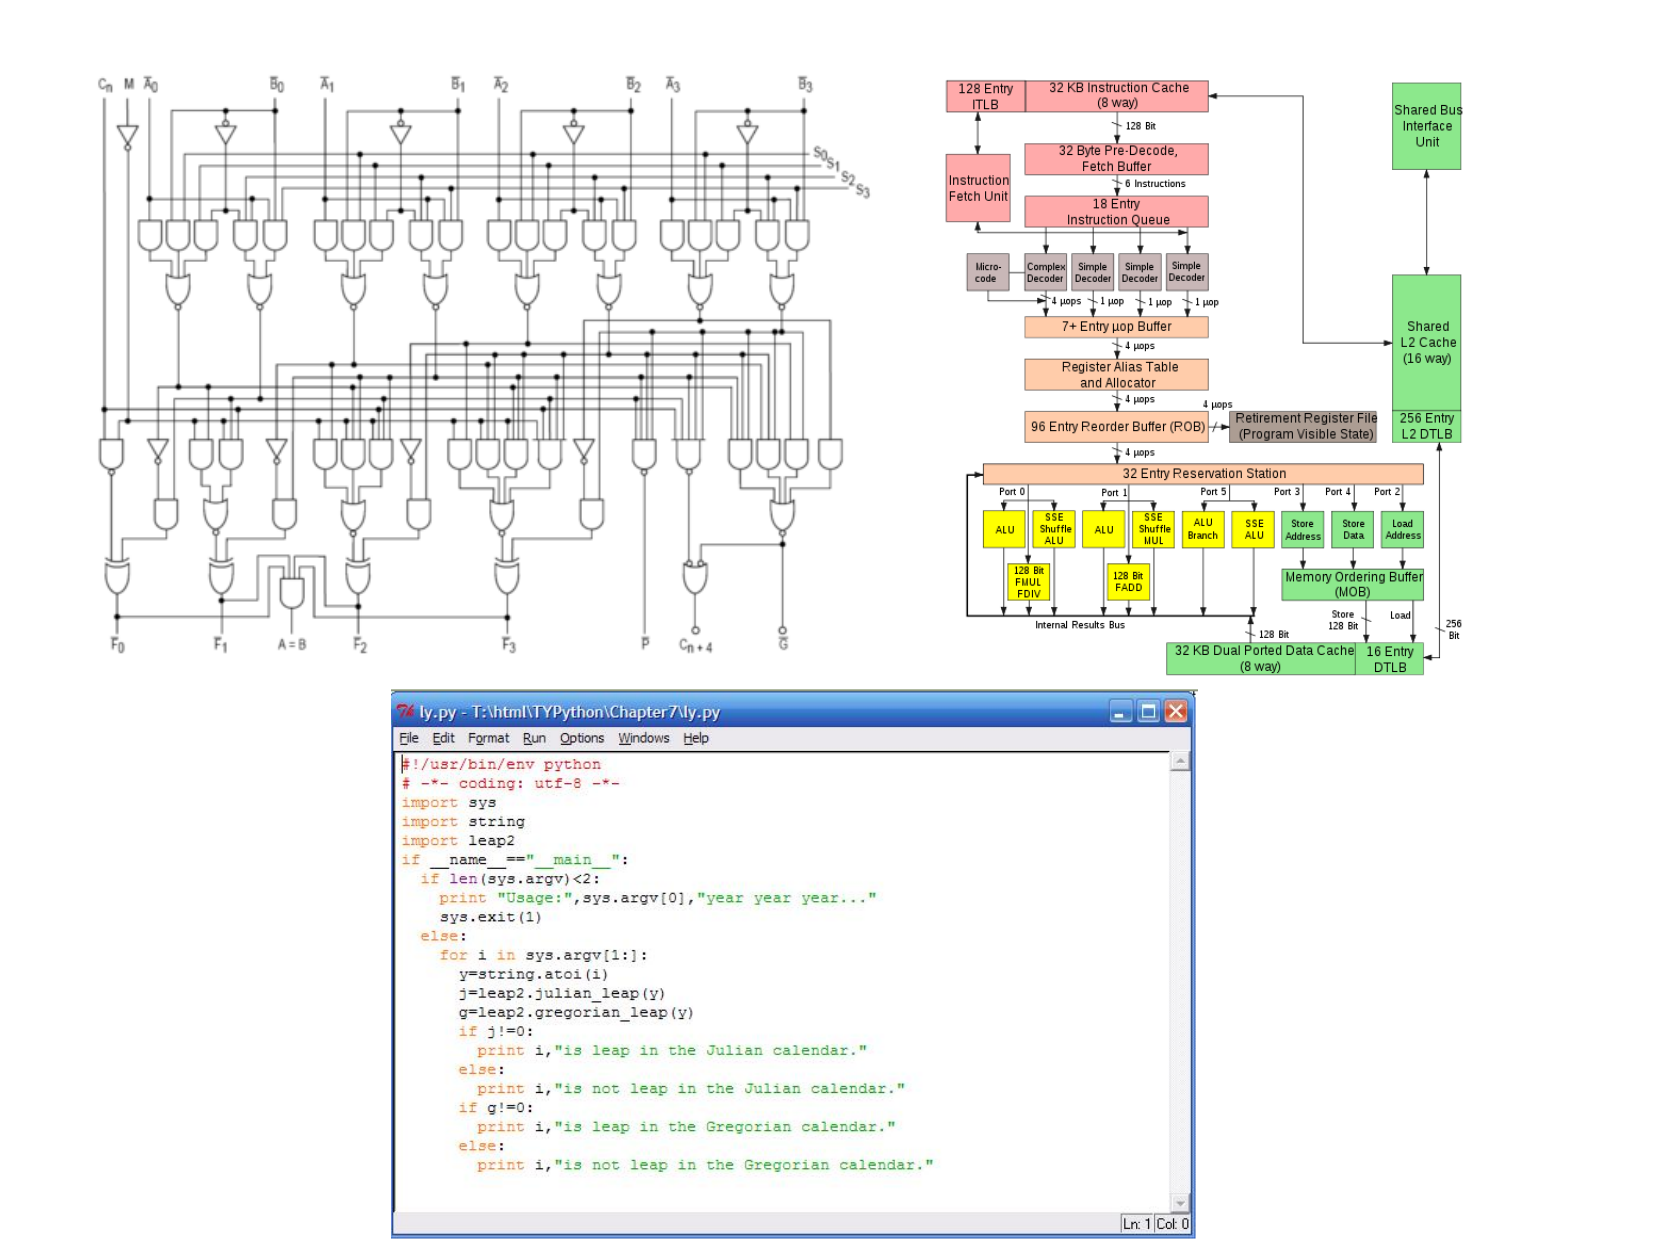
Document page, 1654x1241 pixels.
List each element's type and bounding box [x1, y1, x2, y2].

picture [935, 73, 1472, 687]
picture [391, 689, 1198, 1241]
picture [86, 63, 887, 666]
